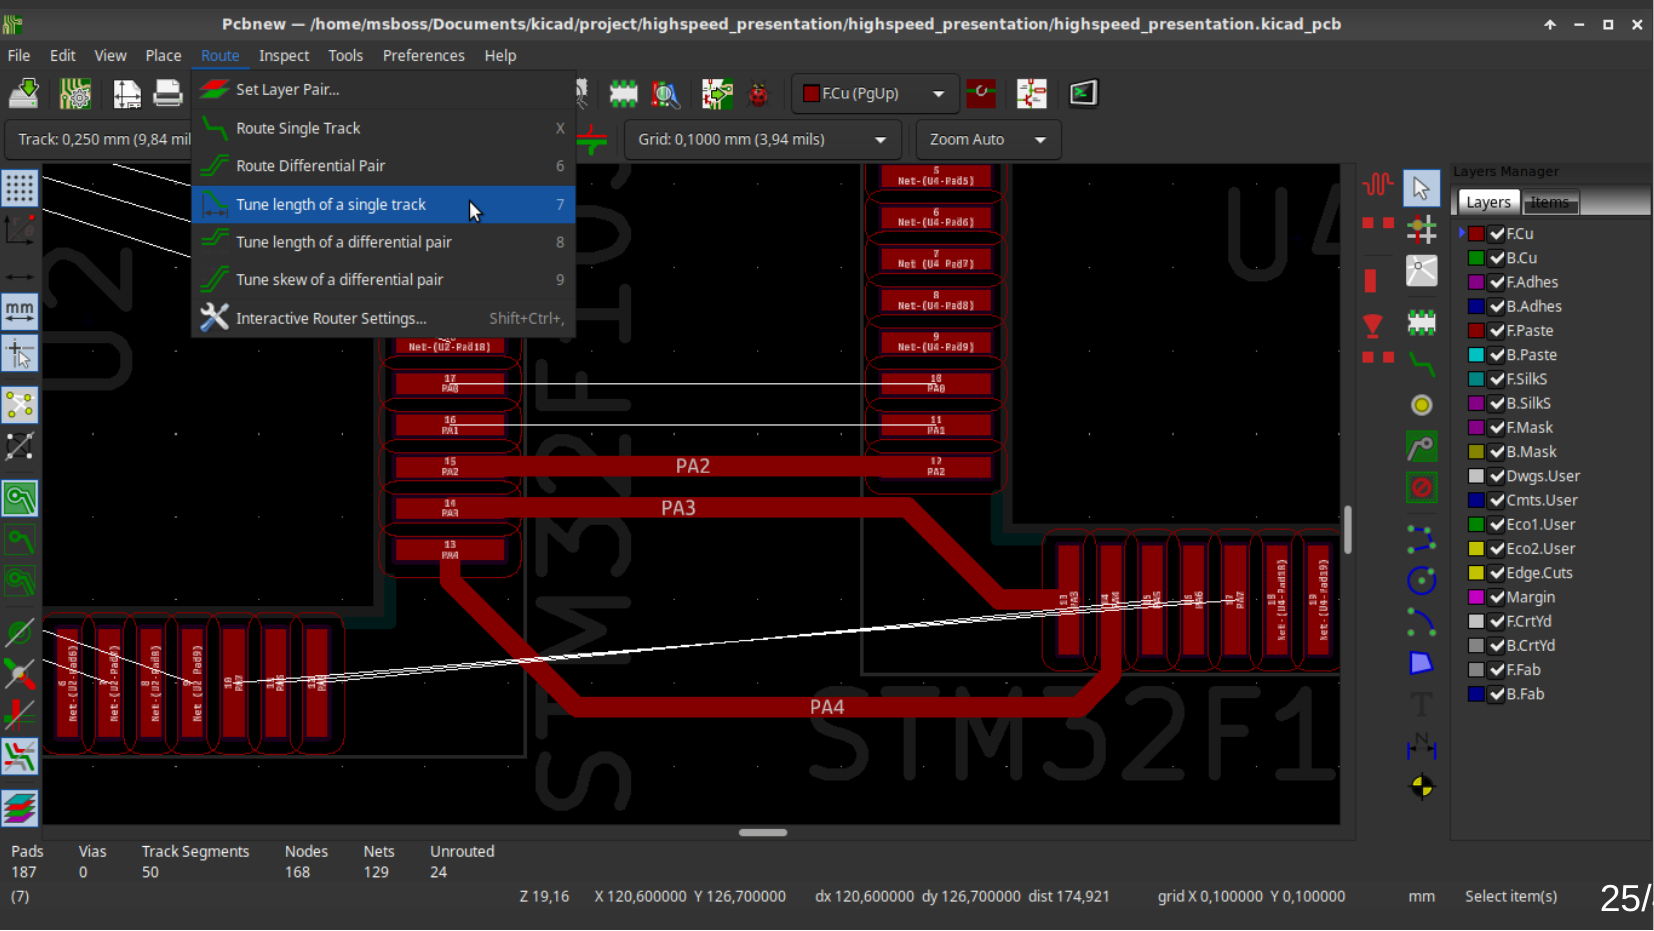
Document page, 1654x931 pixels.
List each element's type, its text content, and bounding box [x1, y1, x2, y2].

picture [0, 9, 1652, 909]
text_box 1/46 [1515, 870, 1649, 927]
